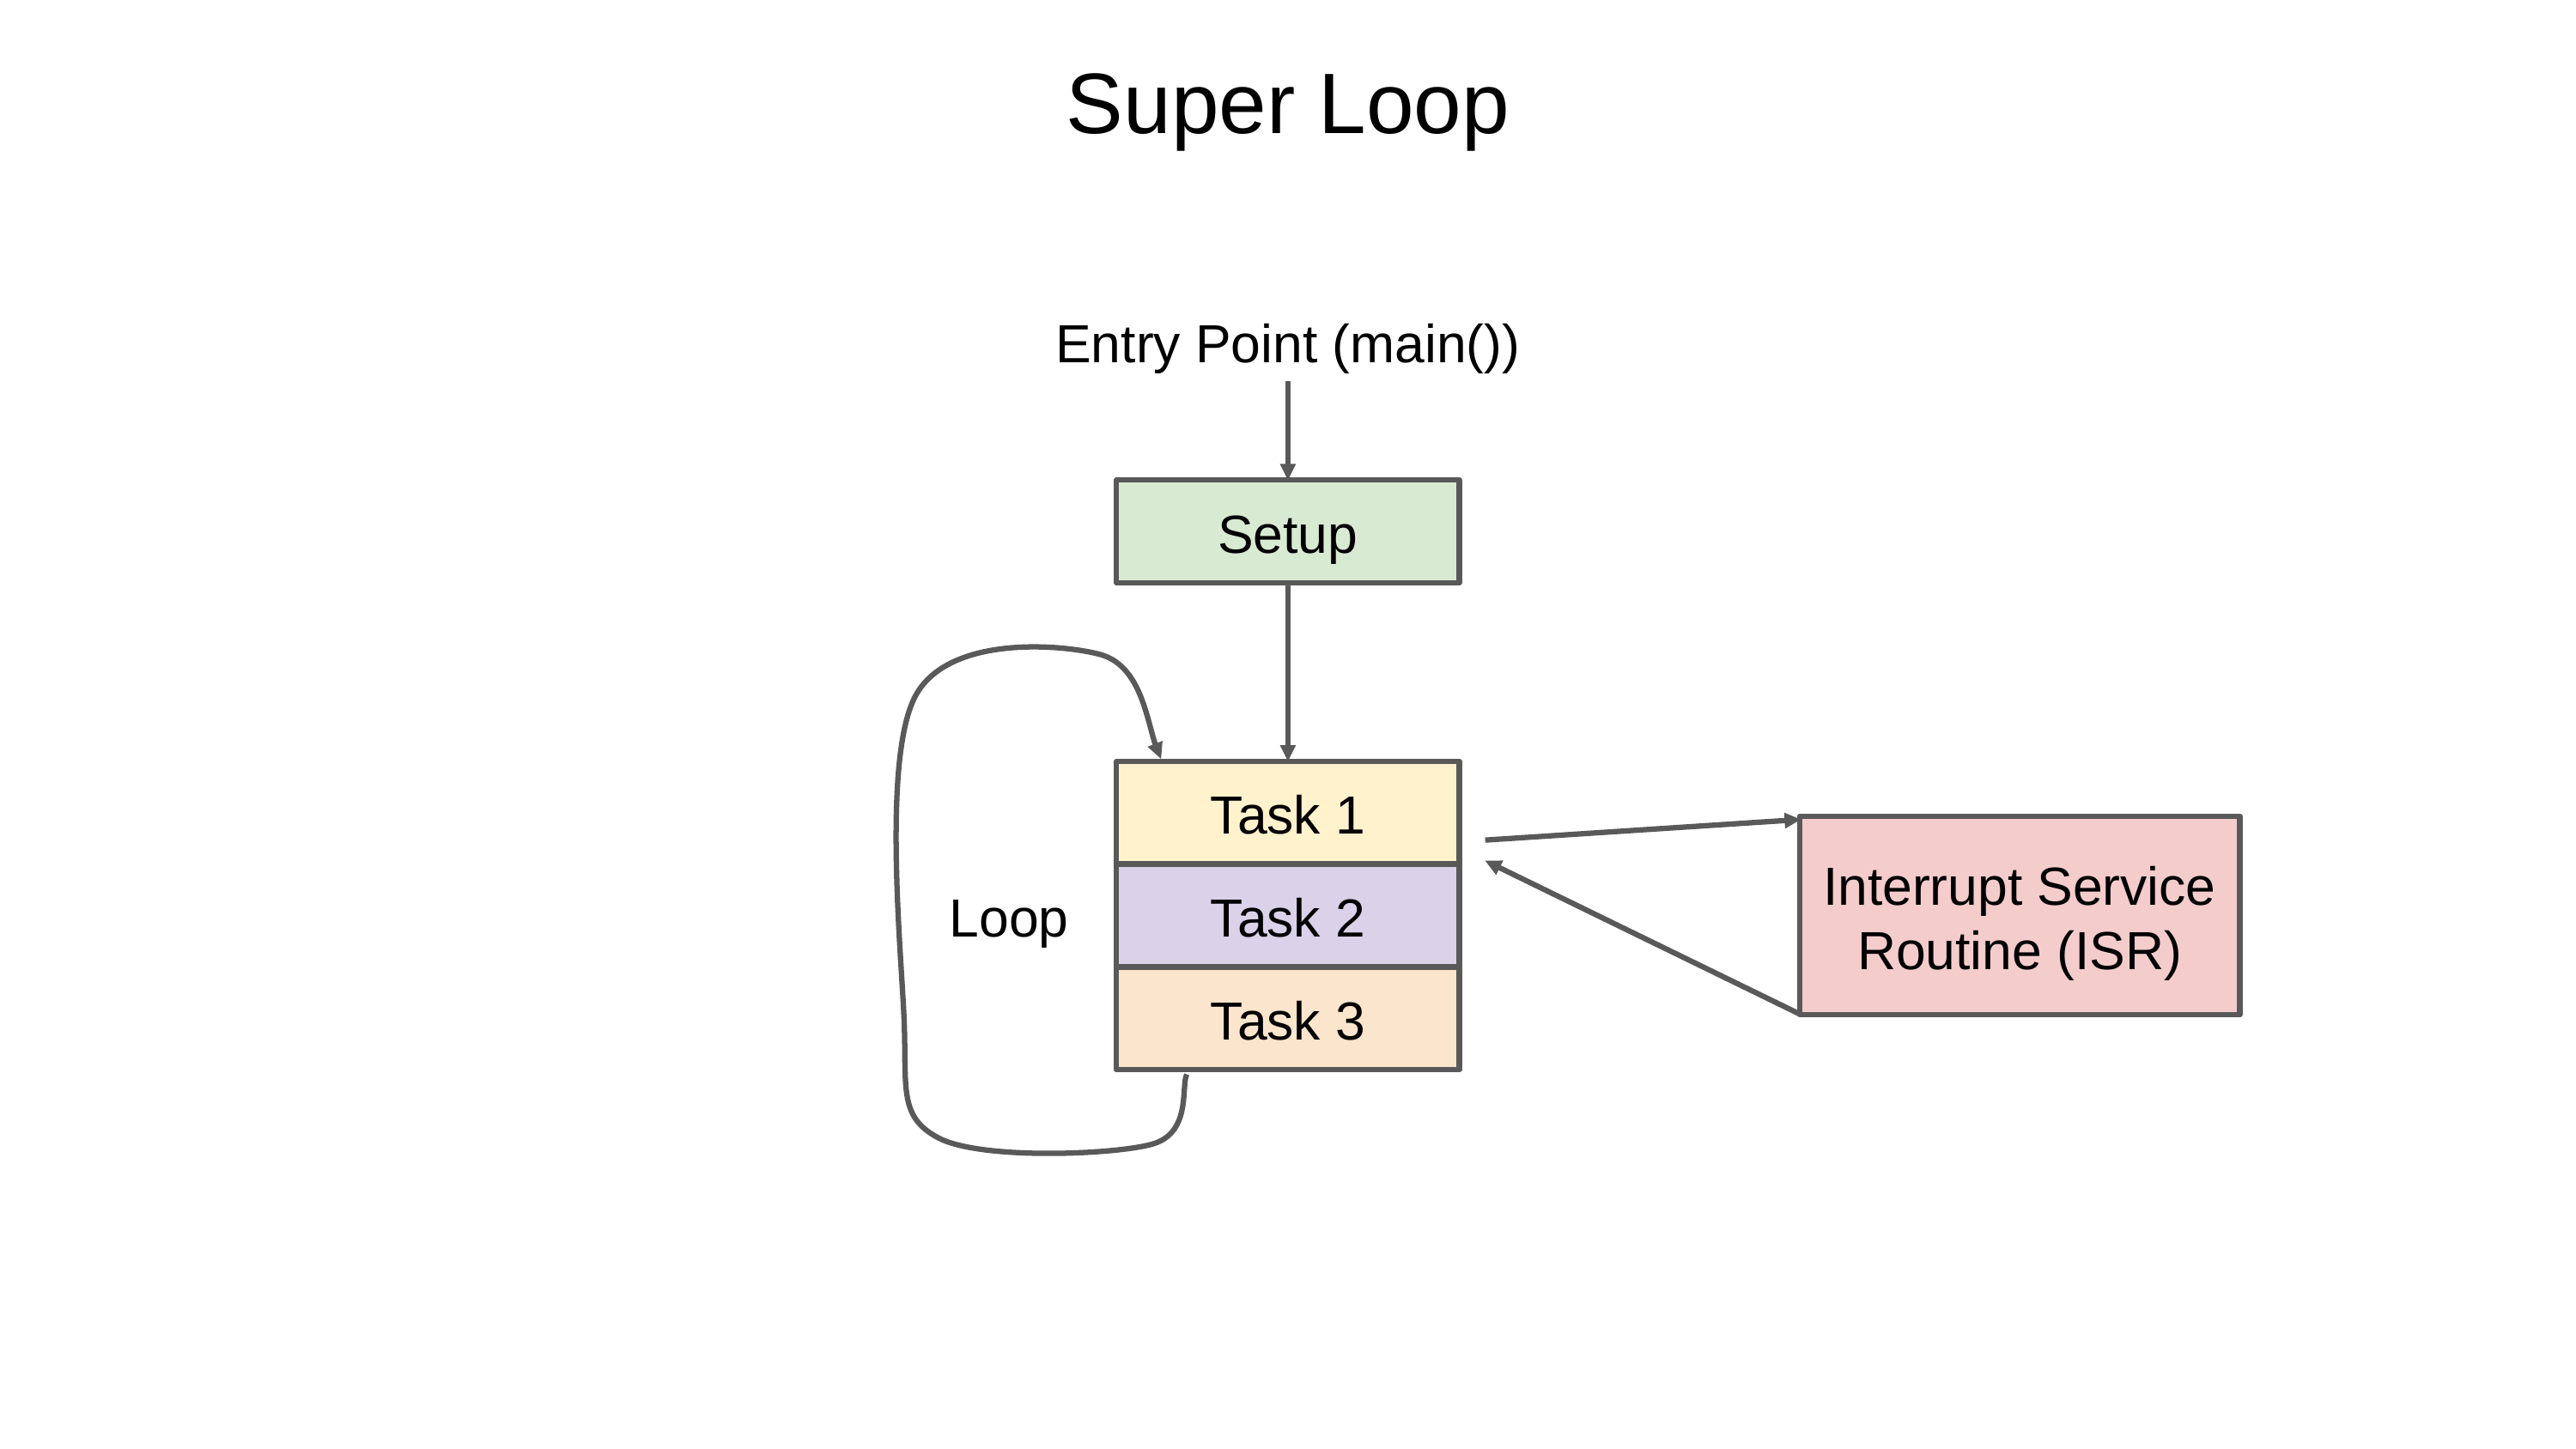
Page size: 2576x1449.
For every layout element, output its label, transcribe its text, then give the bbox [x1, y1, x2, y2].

text_box Interrupt Service Routine (ISR) [1800, 815, 2240, 1016]
text_box Loop [902, 858, 1117, 973]
text_box Super Loop [0, 0, 2576, 199]
text_box Setup [1116, 480, 1460, 584]
text_box Entry Point (main()) [986, 301, 1590, 381]
text_box Task 2 [1117, 864, 1460, 967]
text_box Task 1 [1116, 761, 1460, 864]
text_box Task 3 [1116, 967, 1460, 1070]
